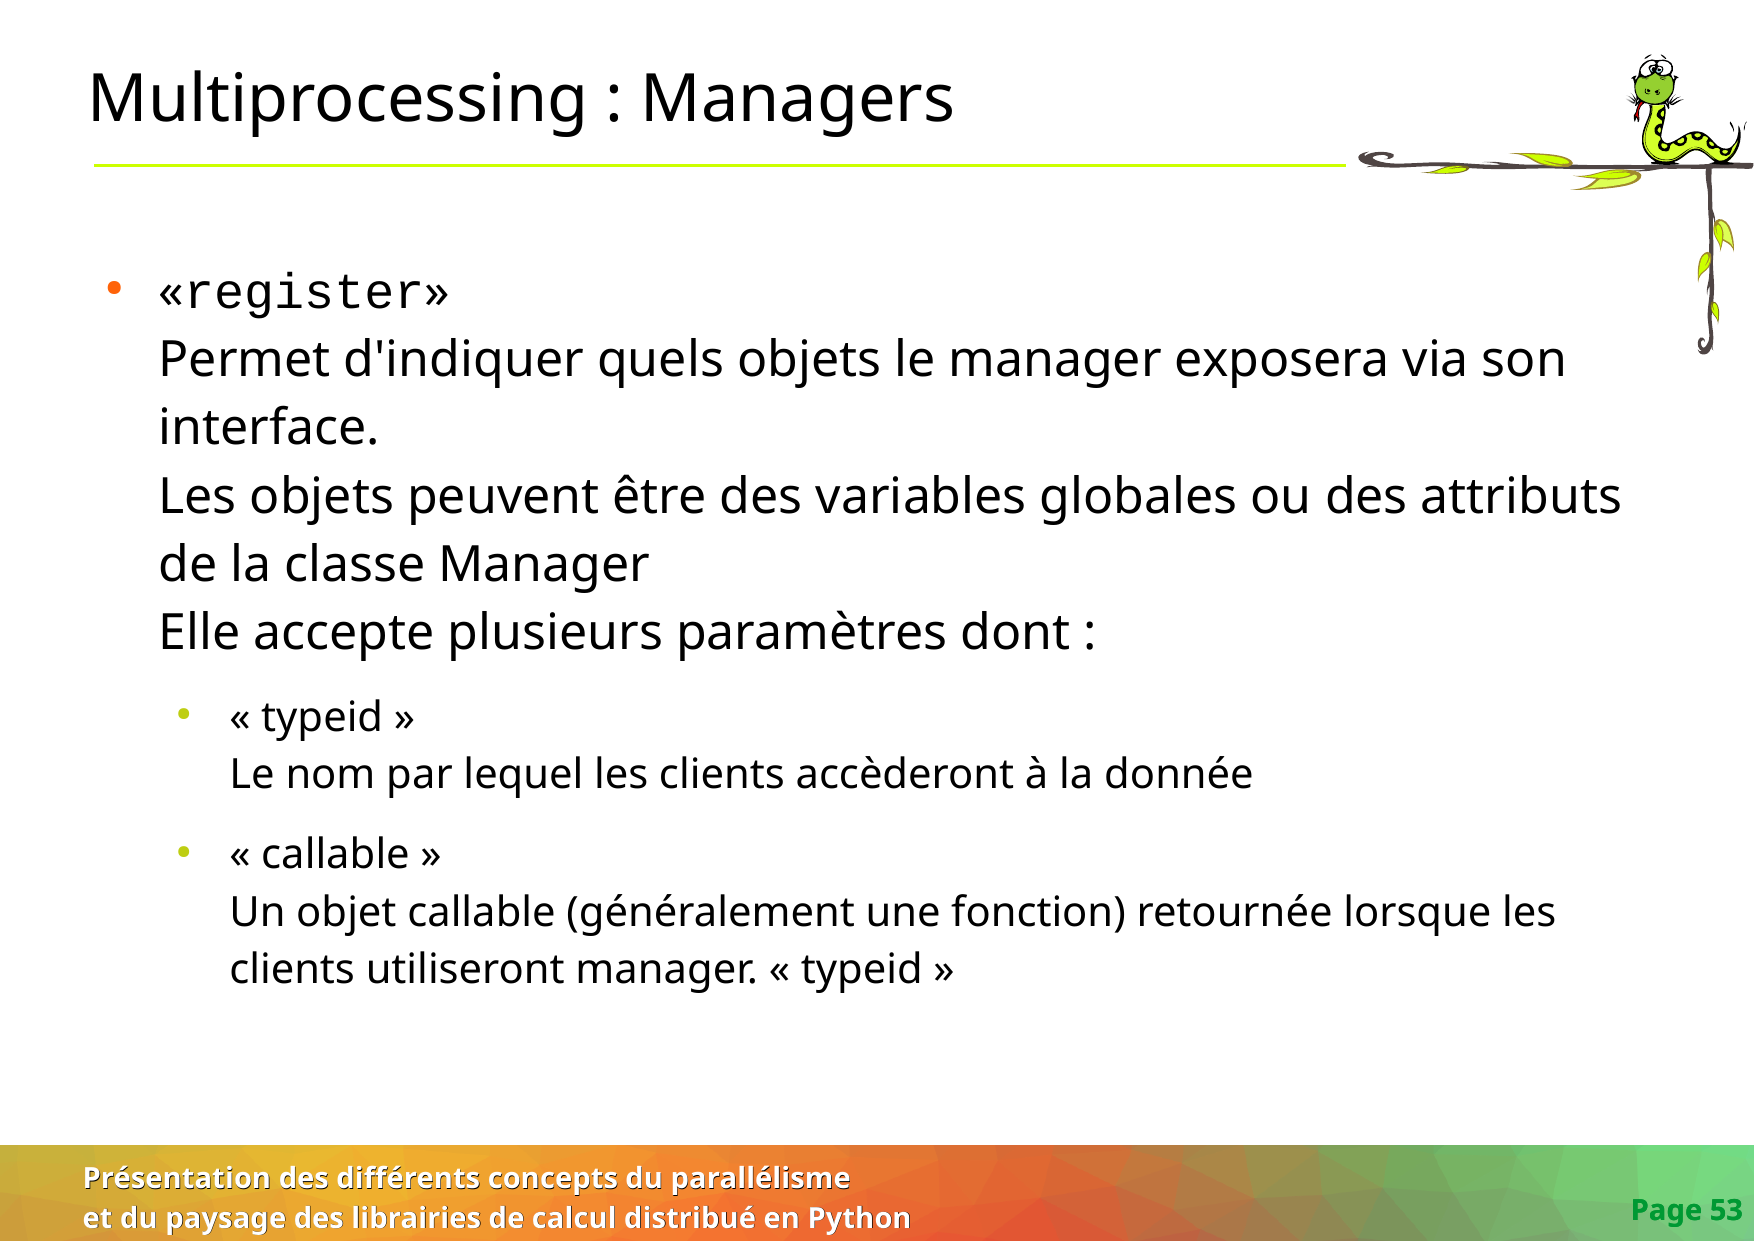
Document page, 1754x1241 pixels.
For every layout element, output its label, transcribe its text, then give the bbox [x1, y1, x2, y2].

title Multiprocessing : Managers [87, 31, 1667, 160]
list «register» Permet d'indiquer quels objets le manager exposera via son interface. Les objets peuvent être des variables globales ou des attributs de la classe Manager Elle accepte plusieurs paramètres dont : « typeid » Le nom par lequel les clients accèderont à la donnée « callable » Un objet callable (généralement une fonction) retournée lorsque les clients utiliseront manager. « typeid » [87, 254, 1667, 975]
picture [0, 1145, 1754, 1241]
